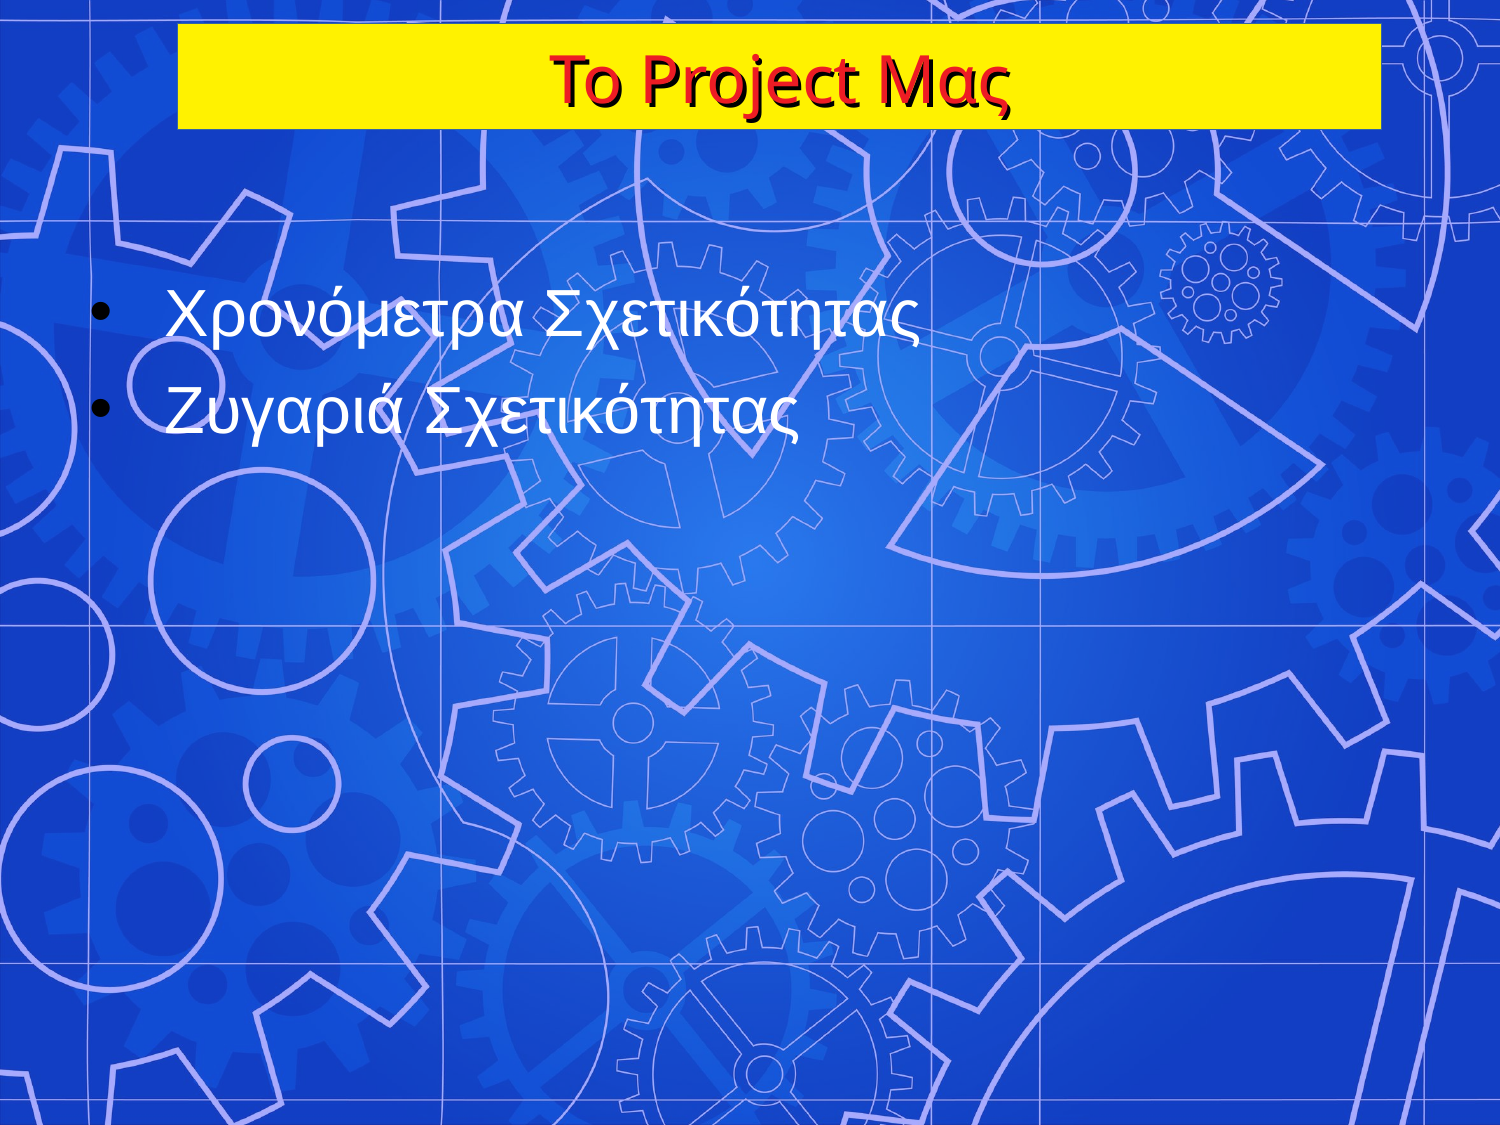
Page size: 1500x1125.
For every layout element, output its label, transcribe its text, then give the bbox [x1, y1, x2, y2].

list Χρονόμετρα Σχετικότητας Ζυγαριά Σχετικότητας [75, 262, 1426, 1005]
text_box Το Project Μας [177, 23, 1382, 130]
